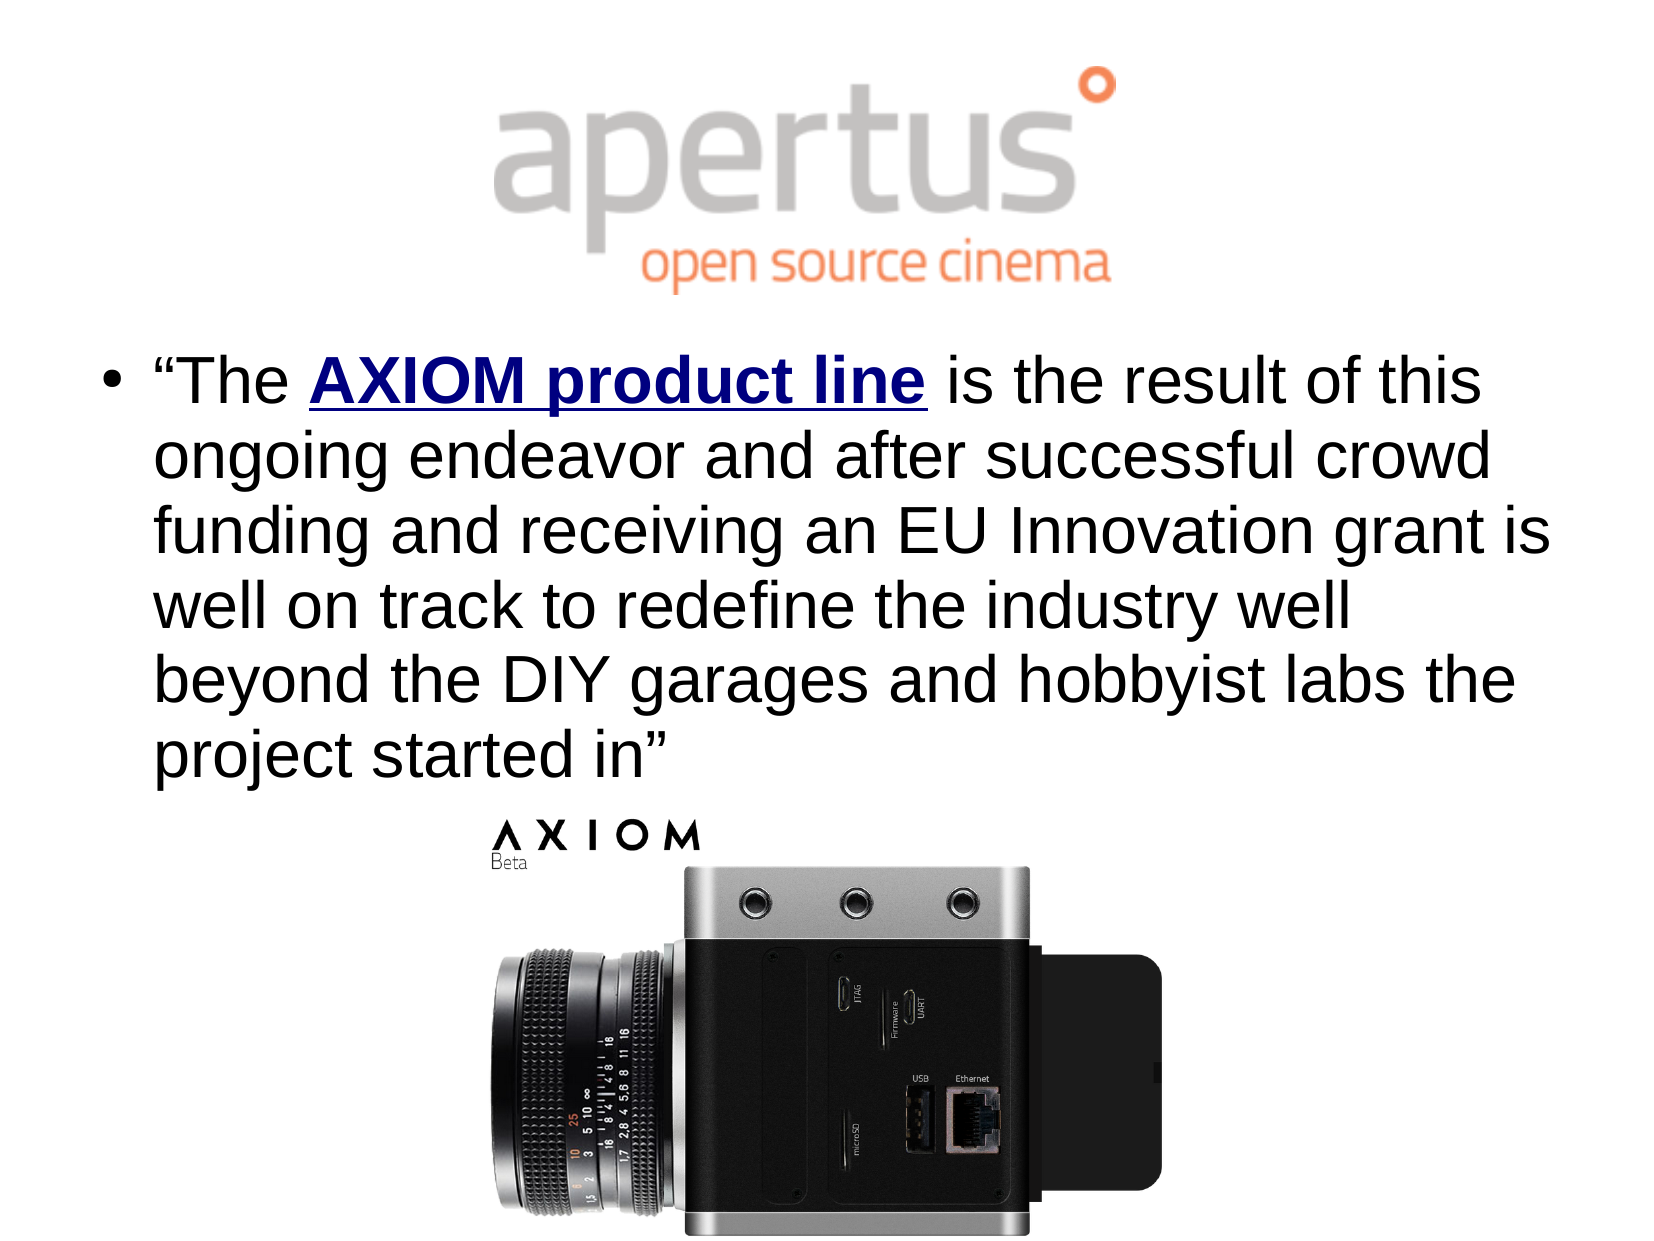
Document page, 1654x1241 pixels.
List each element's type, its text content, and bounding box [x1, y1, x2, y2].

picture [494, 66, 1116, 295]
picture [459, 803, 1192, 1241]
list “The AXIOM product line is the result of this ongoing endeavor and after successful crowd funding and receiving an EU Innovation grant is well on track to redefine the industry well beyond the DIY garages and hobbyist labs the project started in” [82, 343, 1571, 871]
